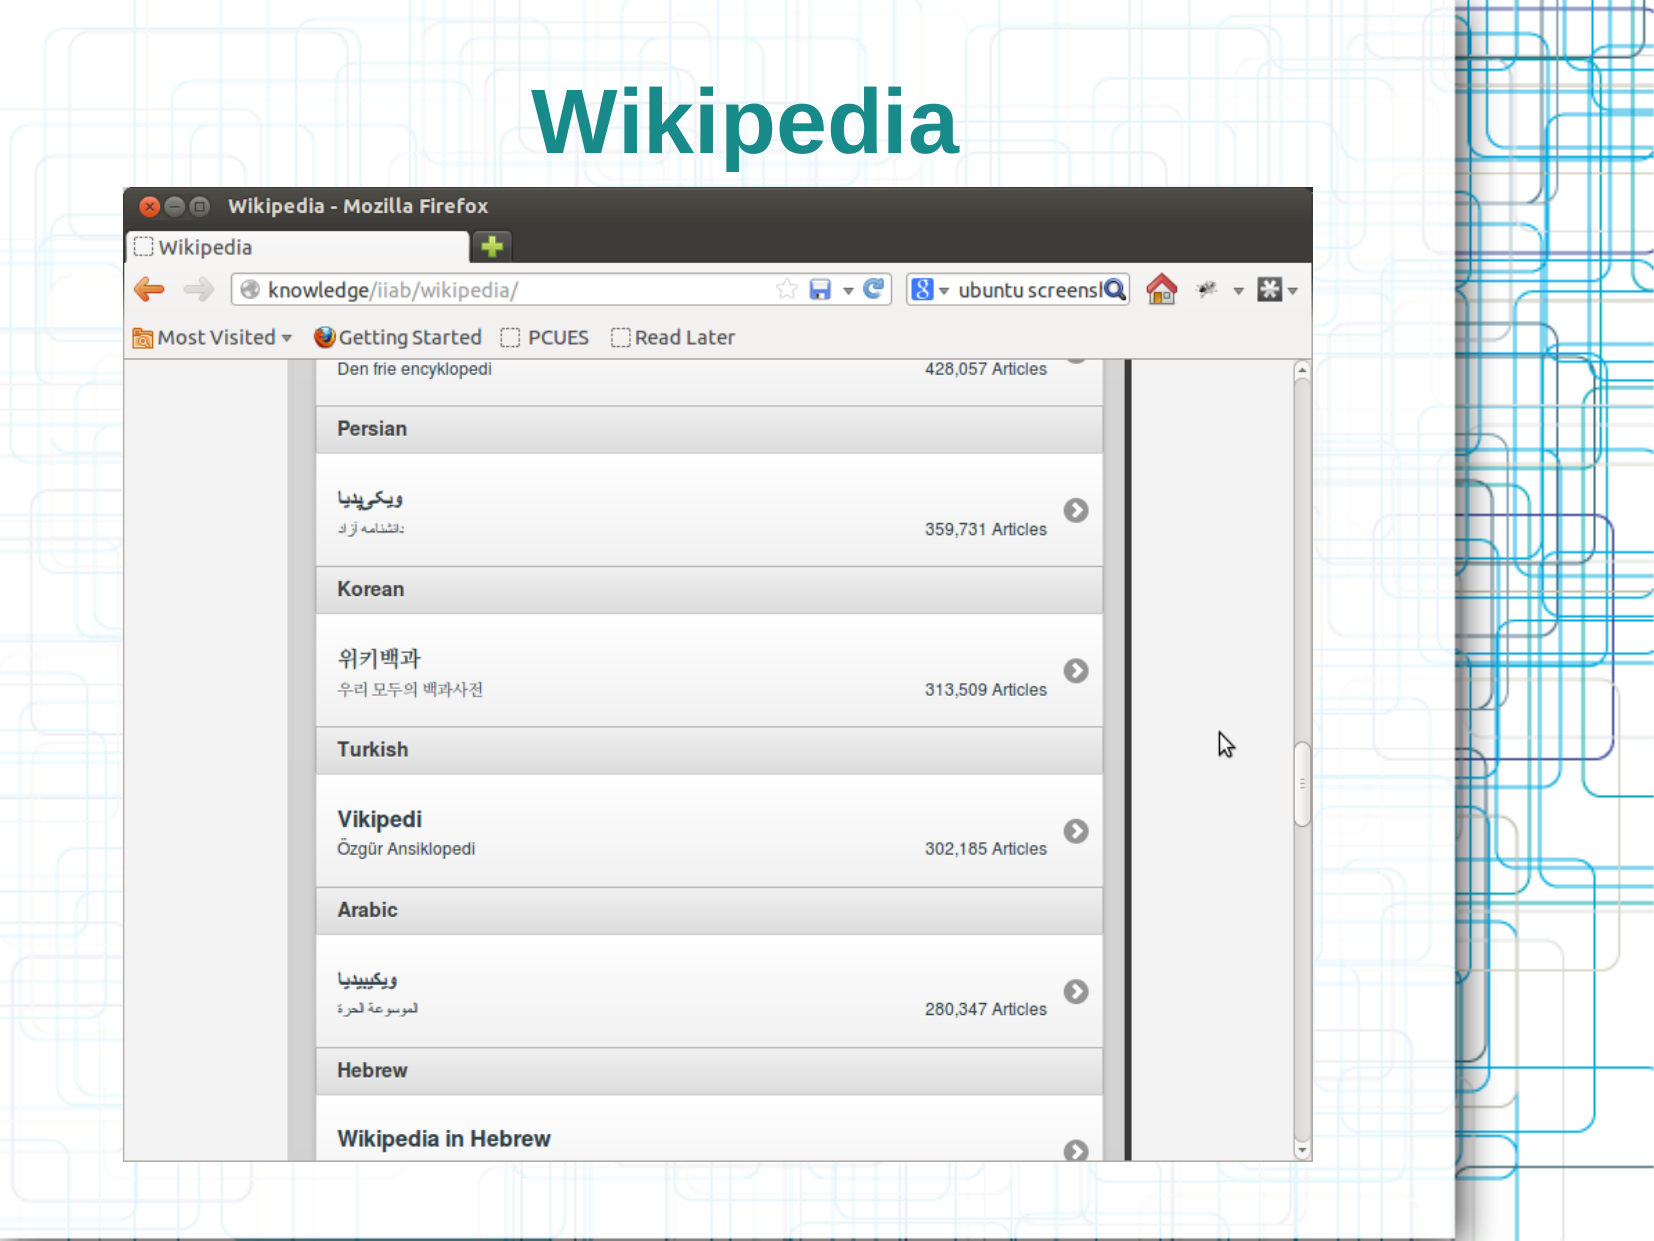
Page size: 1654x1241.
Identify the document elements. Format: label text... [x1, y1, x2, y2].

title Wikipedia [66, 17, 1426, 226]
picture [0, 0, 1654, 1241]
